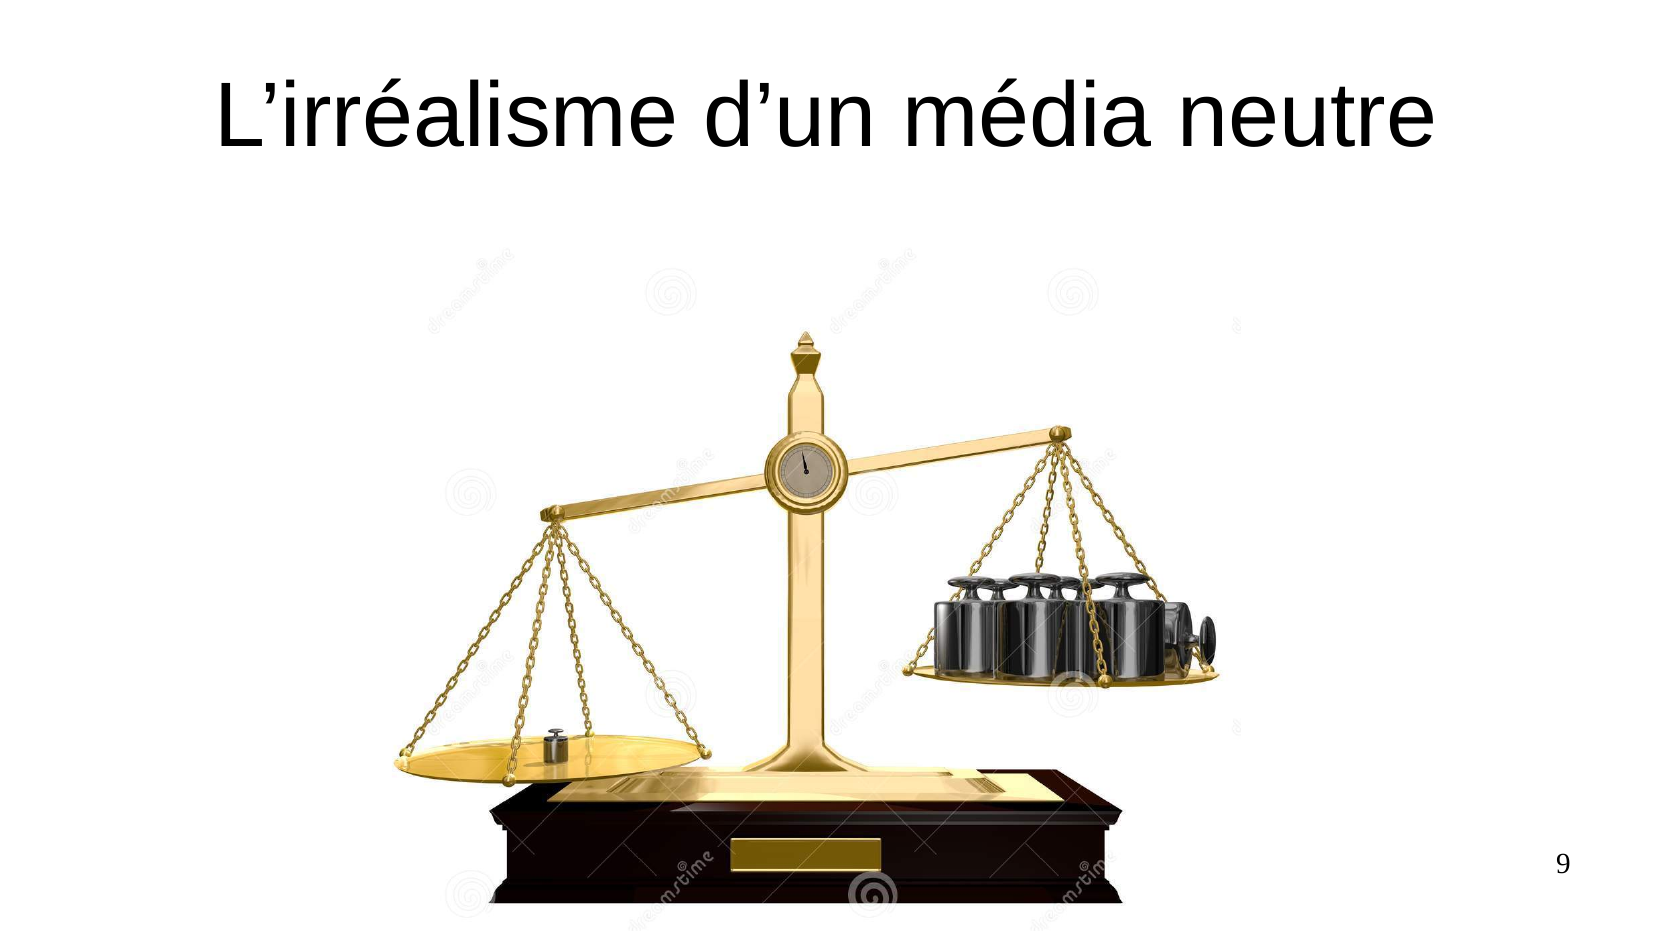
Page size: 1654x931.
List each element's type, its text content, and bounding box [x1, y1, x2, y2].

title L’irréalisme d’un média neutre [82, 37, 1571, 193]
picture [370, 177, 1241, 931]
